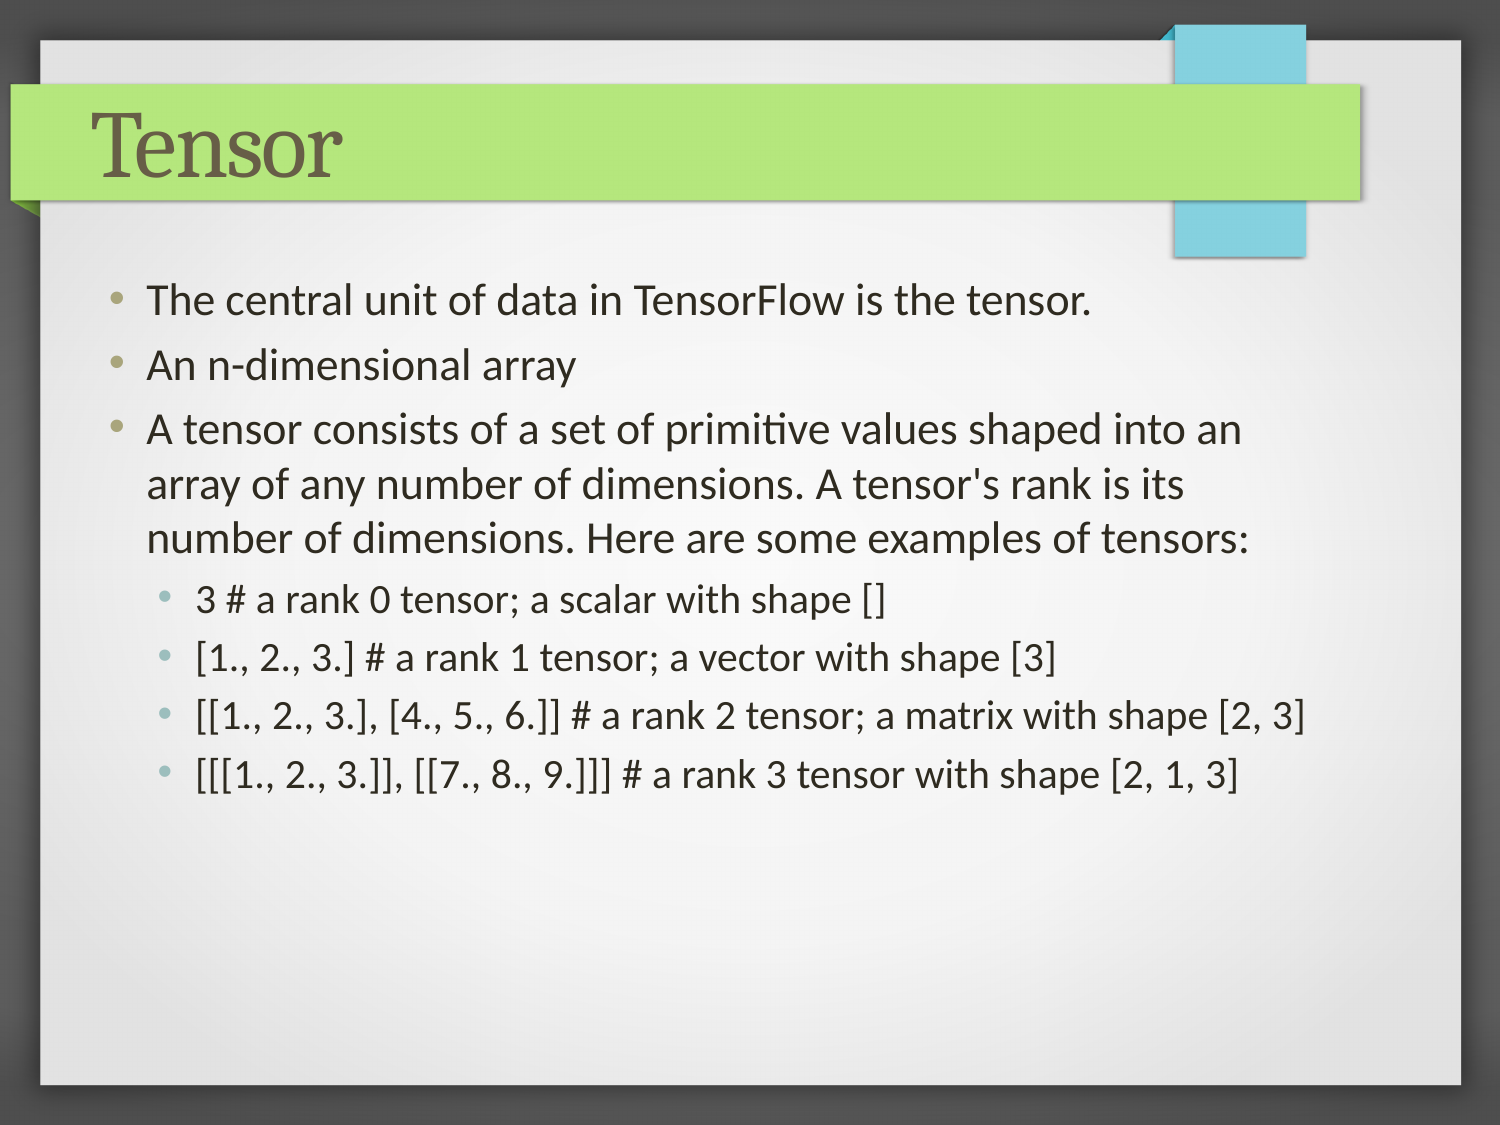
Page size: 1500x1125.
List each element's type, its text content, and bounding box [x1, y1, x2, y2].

list The central unit of data in TensorFlow is the tensor. An n-dimensional array A tensor consists of a set of primitive values shaped into an array of any number of dimensions. A tensor's rank is its number of dimensions. Here are some examples of tensors: 3 # a rank 0 tensor; a scalar with shape [] [1., 2., 3.] # a rank 1 tensor; a vector with shape [3] [[1., 2., 3.], [4., 5., 6.]] # a rank 2 tensor; a matrix with shape [2, 3] [[[1., 2., 3.]], [[7., 8., 9.]]] # a rank 3 tensor with shape [2, 1, 3] [75, 262, 1325, 1050]
picture [0, 0, 1500, 1125]
title Tensor [75, 45, 1325, 233]
